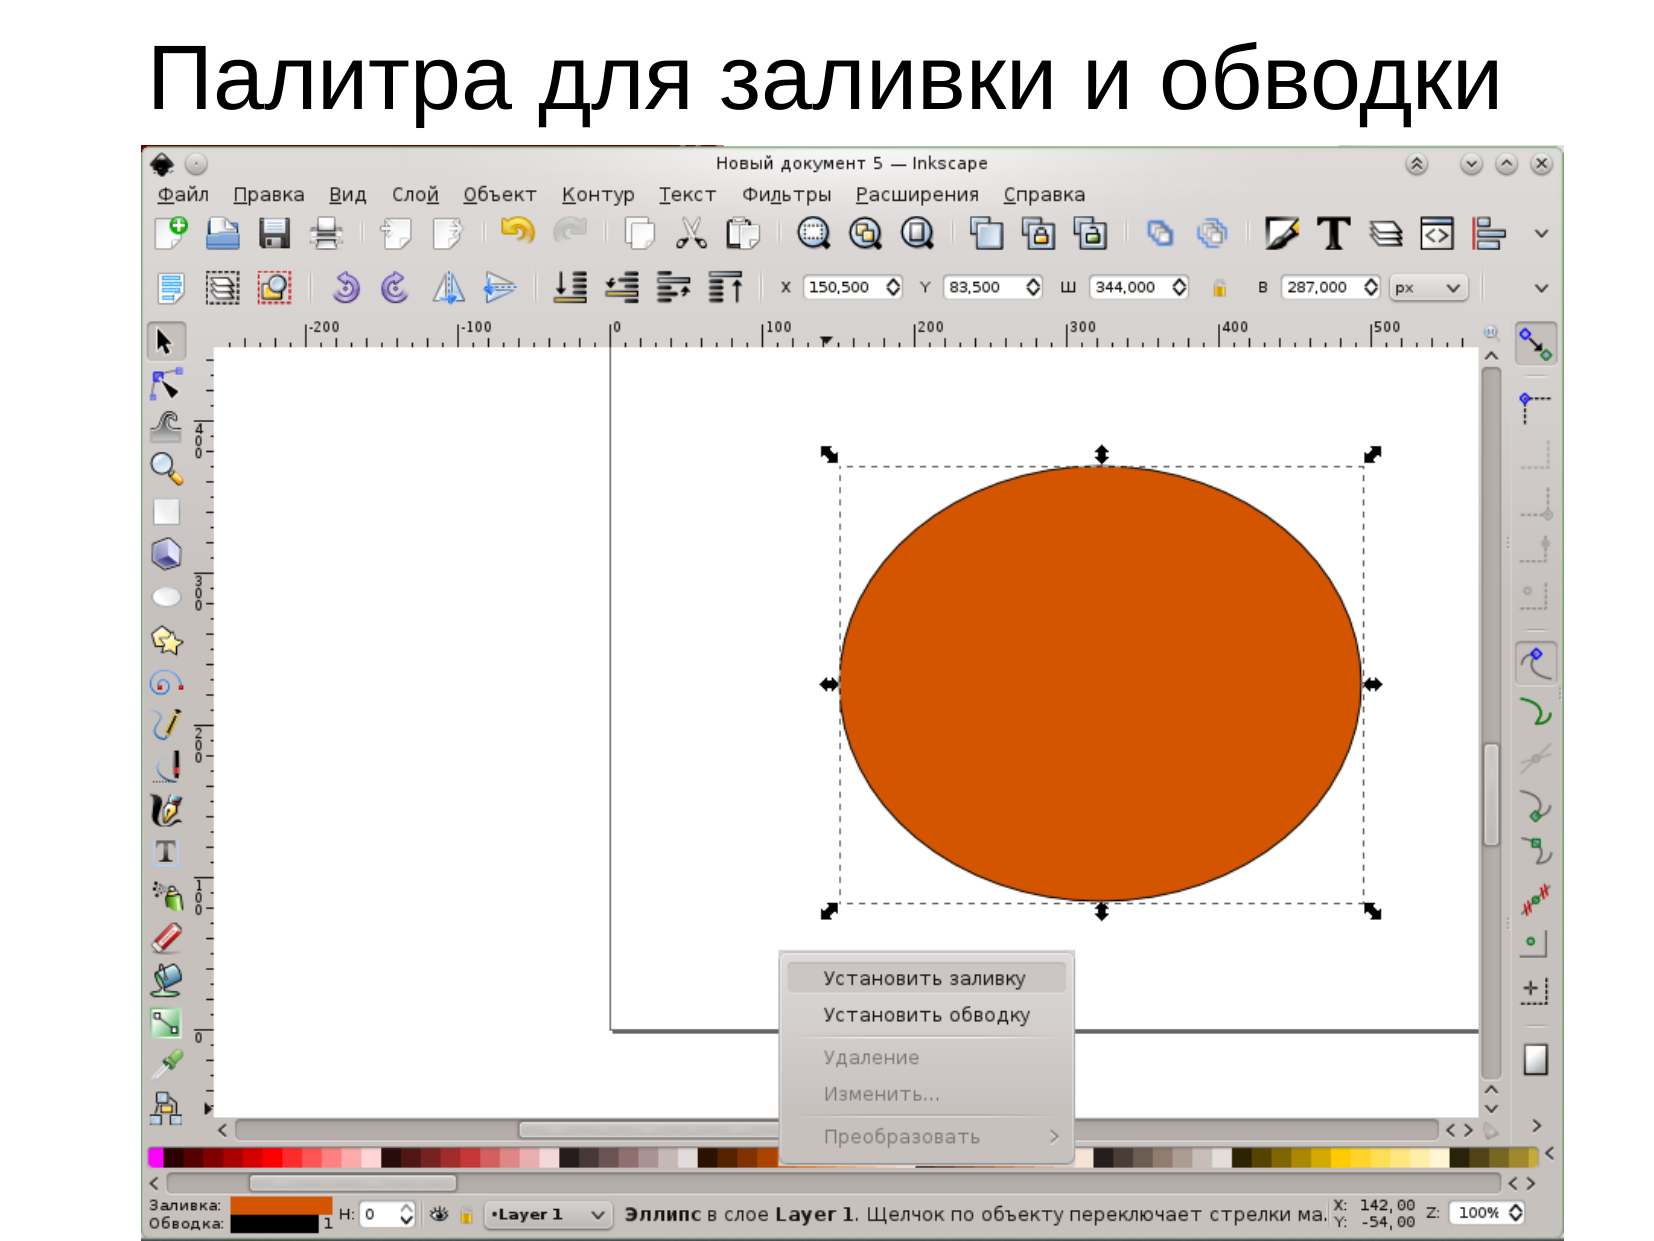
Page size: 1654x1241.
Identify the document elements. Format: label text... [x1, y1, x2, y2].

picture [141, 145, 1564, 1241]
title Палитра для заливки и обводки [82, 26, 1571, 130]
